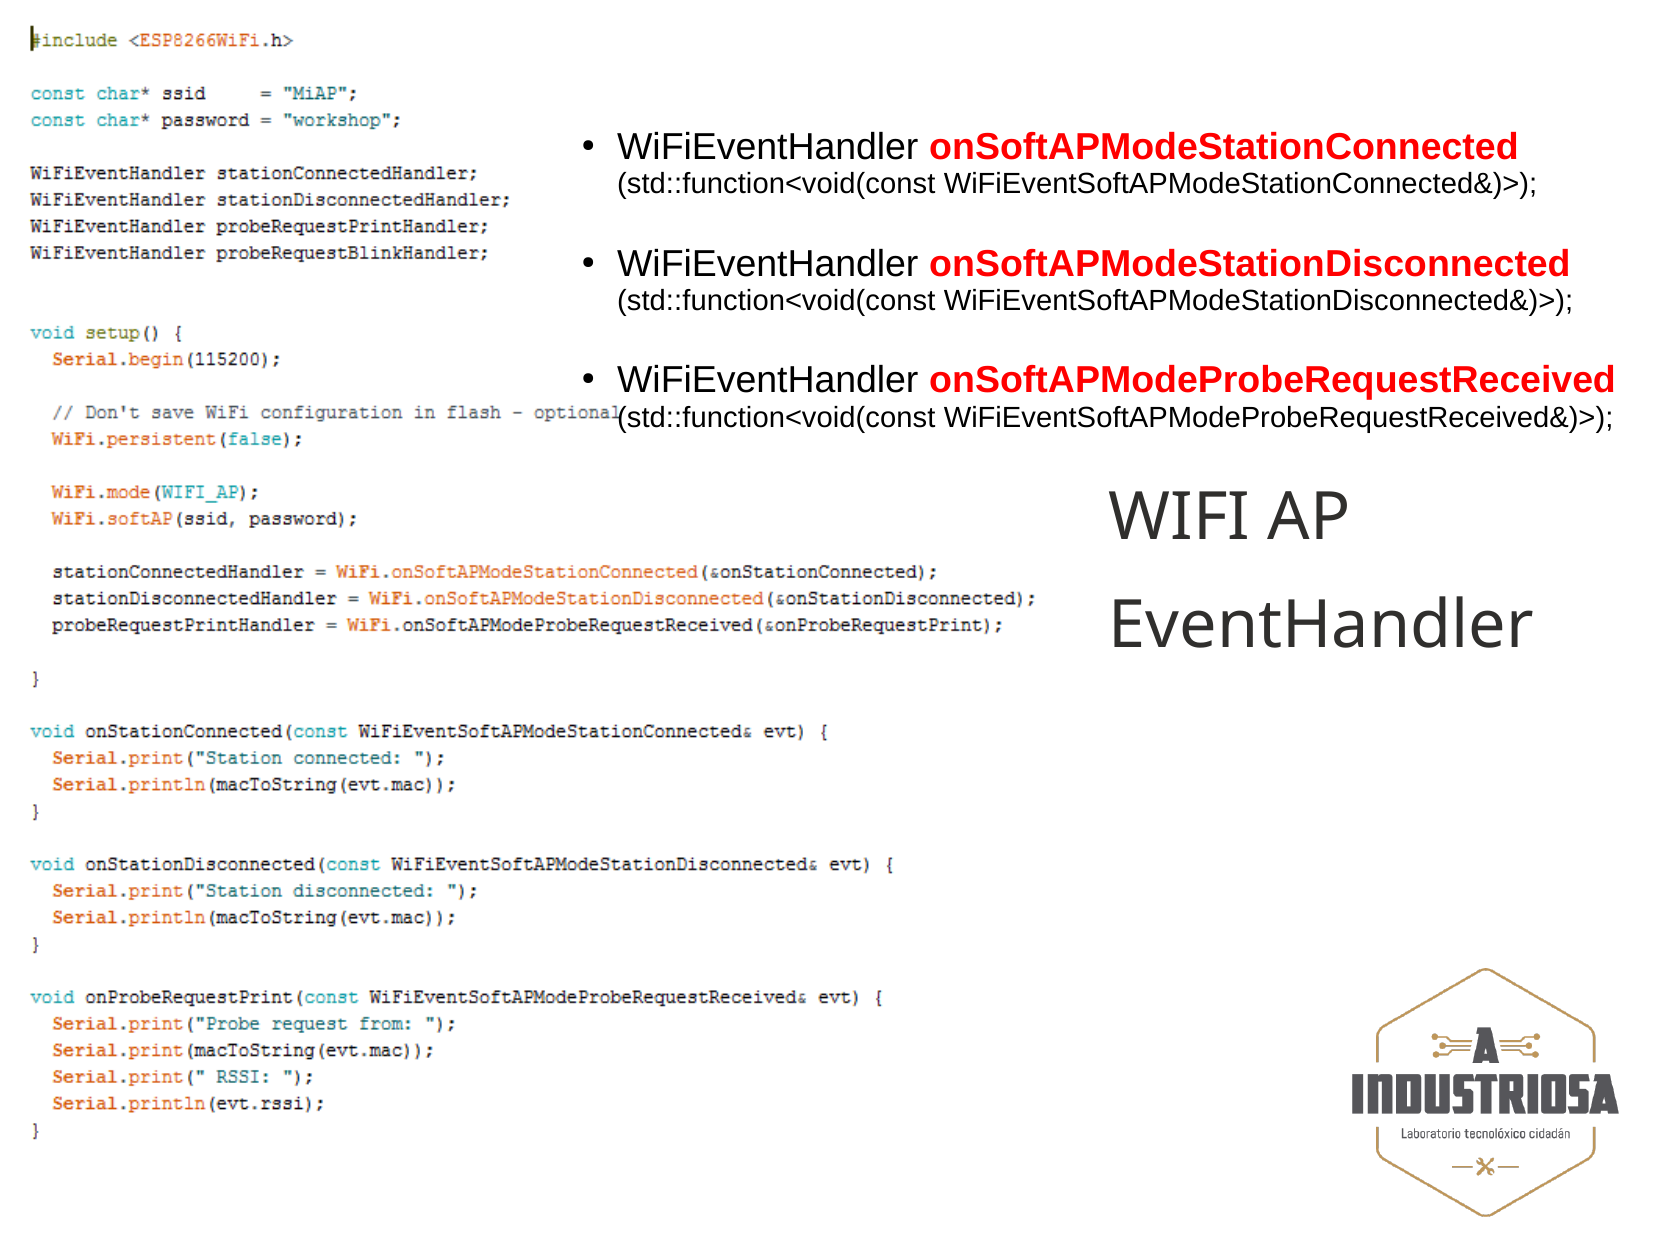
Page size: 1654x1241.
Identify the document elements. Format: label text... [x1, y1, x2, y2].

text_box WIFI AP EventHandler [1093, 460, 1630, 697]
picture [1352, 968, 1619, 1217]
picture [26, 23, 1075, 1169]
text_box WiFiEventHandler onSoftAPModeStationConnected (std::function<void(const WiFiEventSoftAPModeStationConnected&)>); WiFiEventHandler onSoftAPModeStationDisconnected (std::function<void(const WiFiEventSoftAPModeStationDisconnected&)>); WiFiEventHandler onSoftAPModeProbeRequestReceived (std::function<void(const WiFiEventSoftAPModeProbeRequestReceived&)>); [566, 118, 1642, 442]
